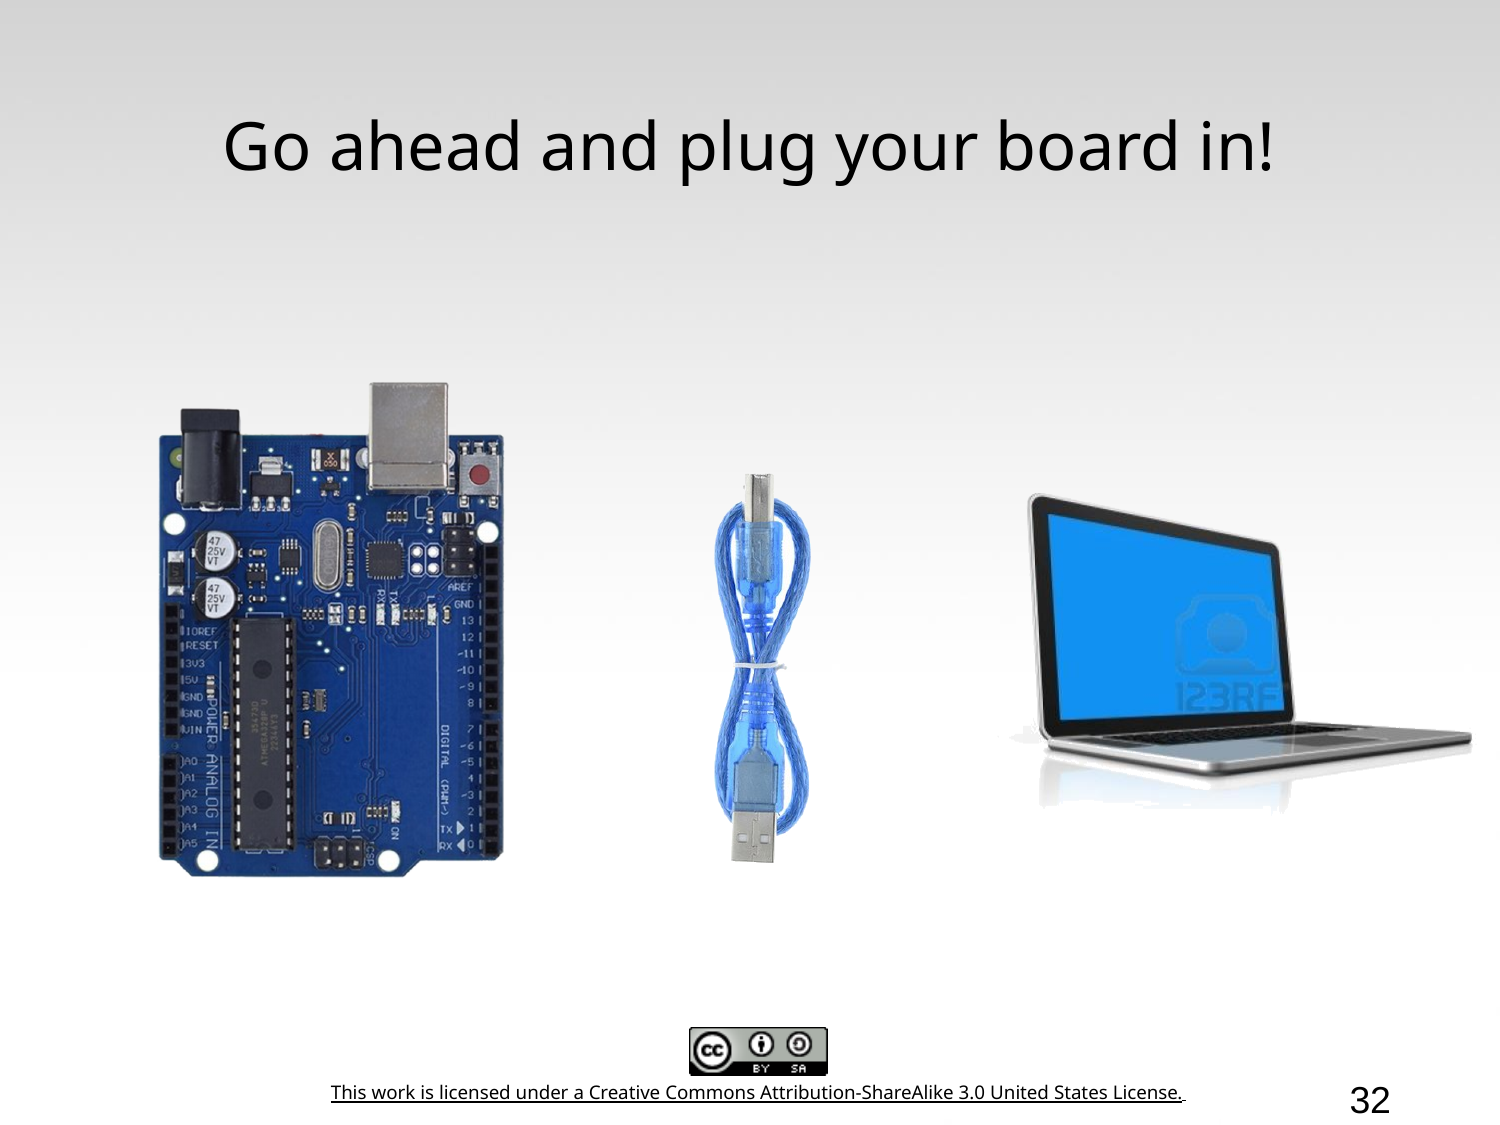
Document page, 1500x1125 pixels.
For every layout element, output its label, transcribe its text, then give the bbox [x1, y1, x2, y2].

picture [0, 0, 1500, 1125]
title Go ahead and plug your board in! [112, 49, 1388, 238]
